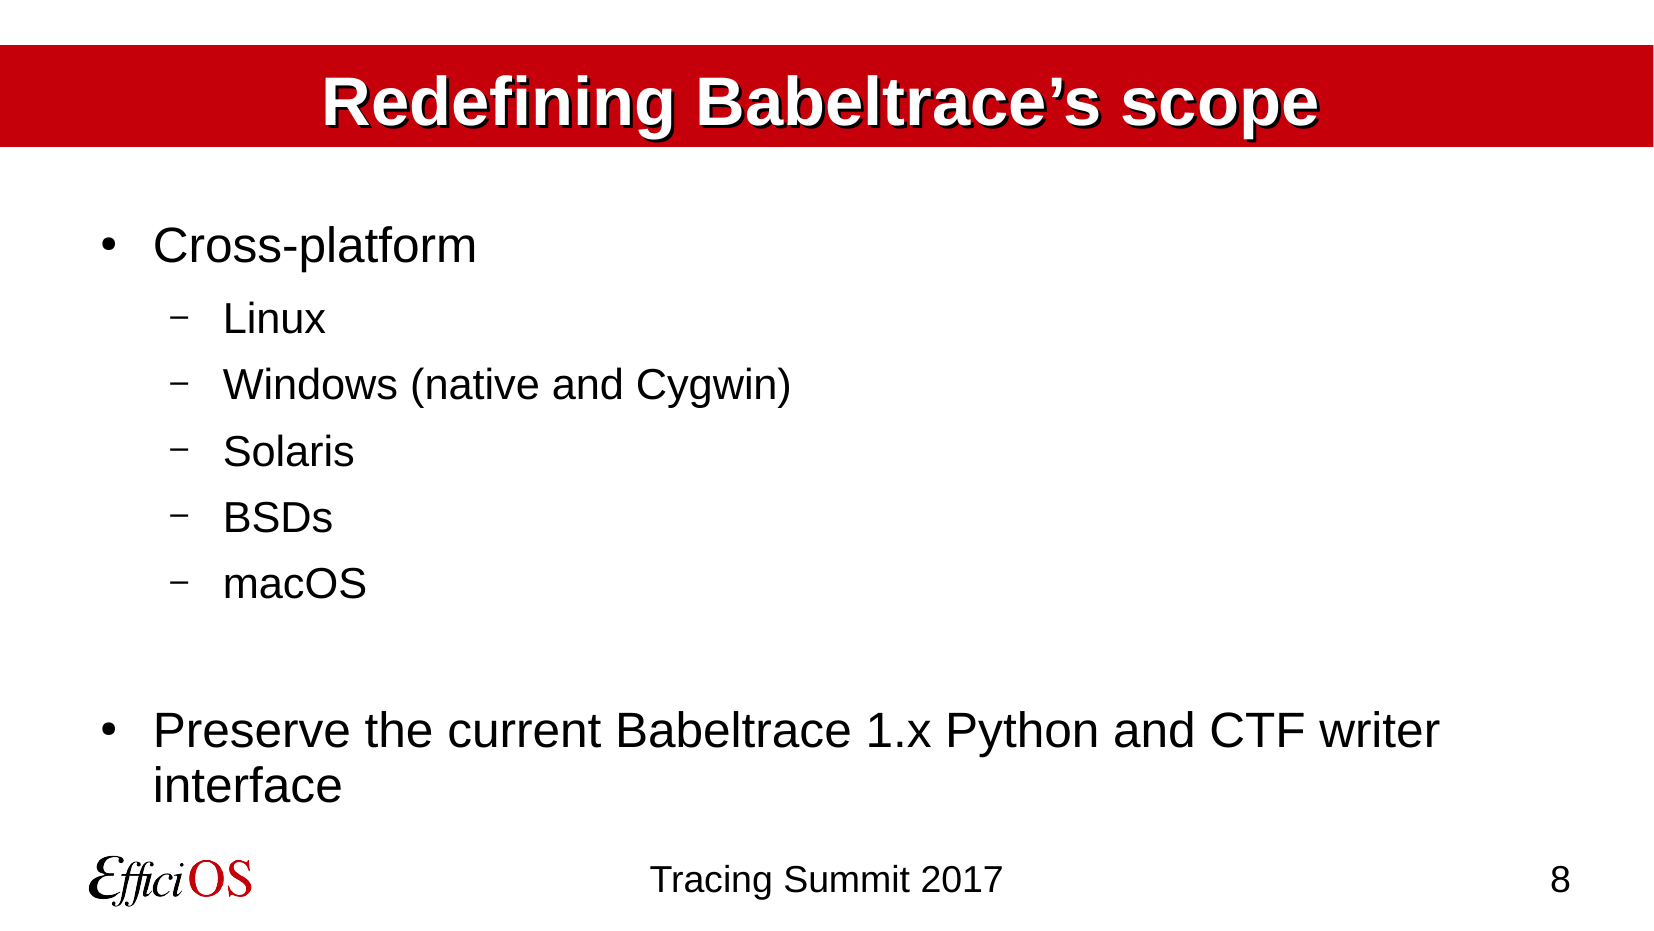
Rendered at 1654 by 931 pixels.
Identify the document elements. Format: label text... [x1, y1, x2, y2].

picture [82, 853, 260, 910]
list Cross-platform Linux Windows (native and Cygwin) Solaris BSDs macOS Preserve the current Babeltrace 1.x Python and CTF writer interface [82, 217, 1571, 815]
title Redefining Babeltrace’s scope [76, 24, 1565, 180]
